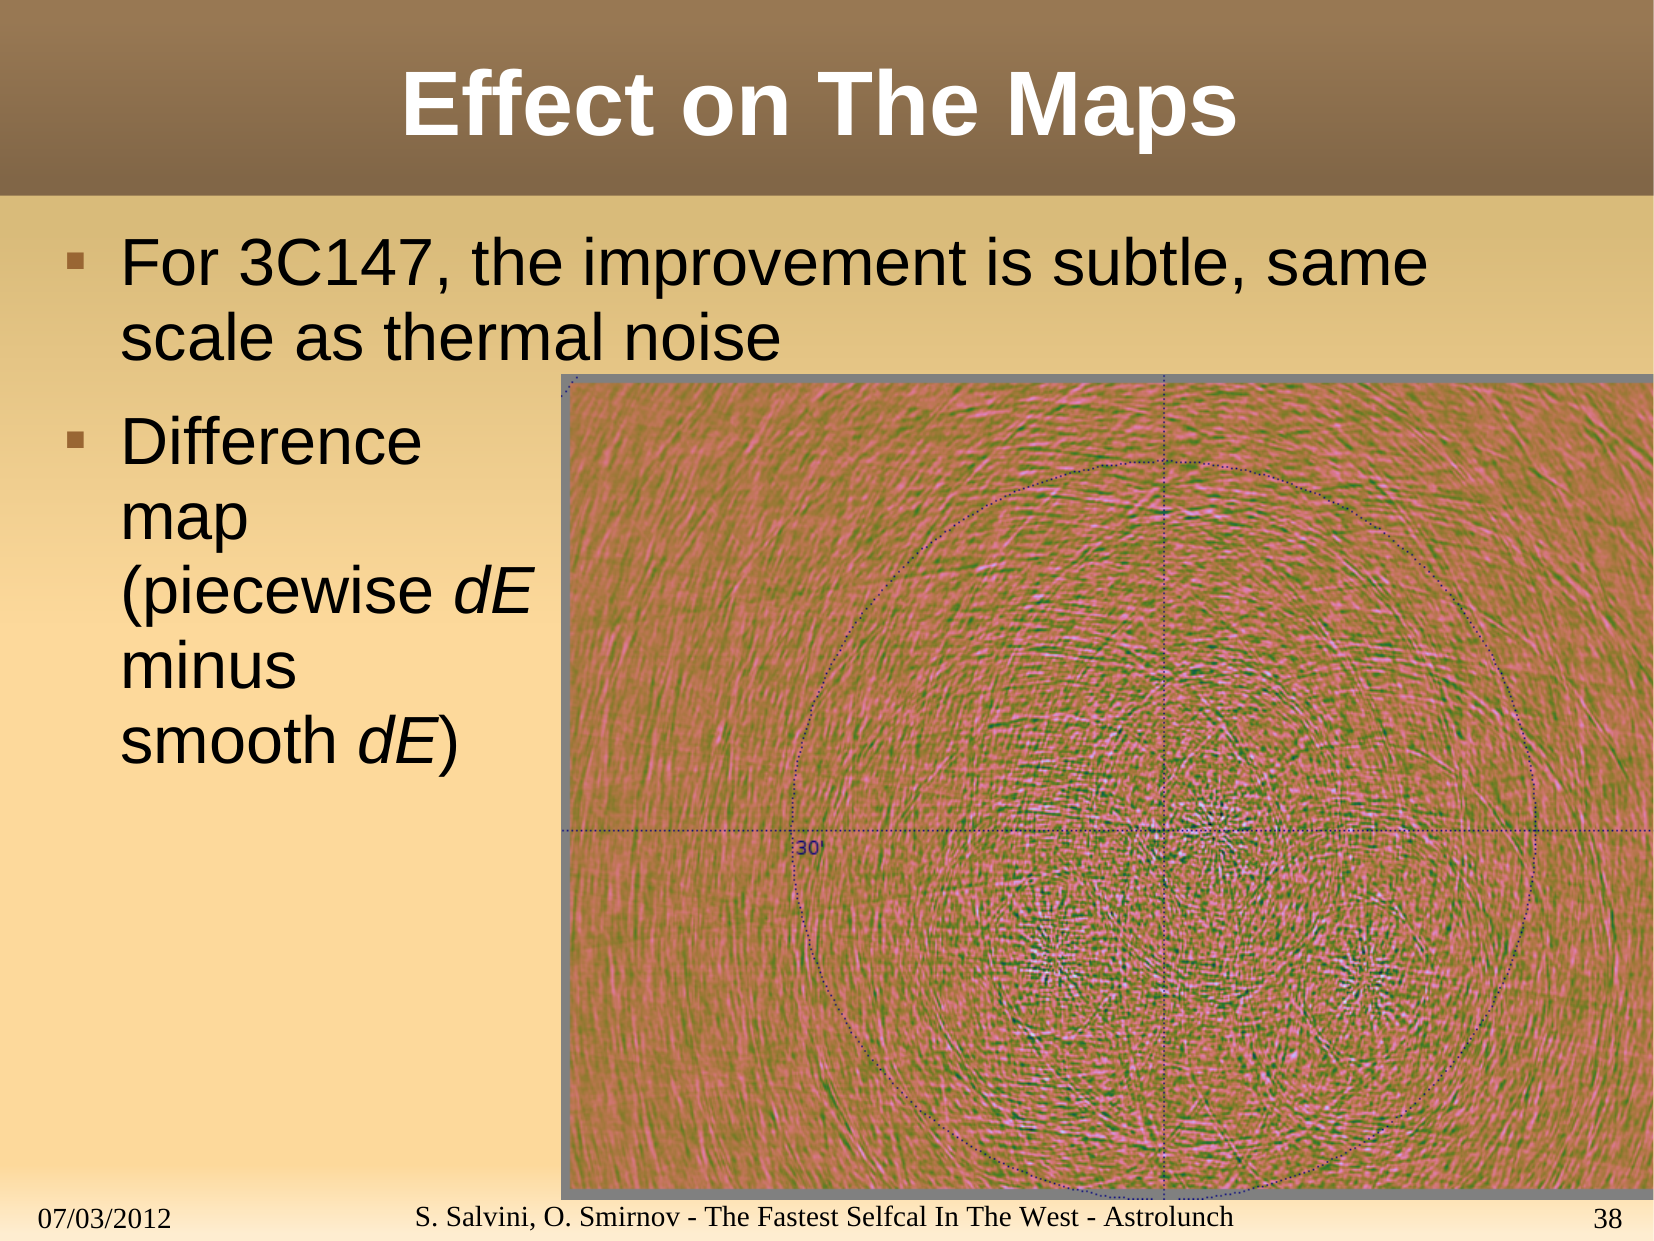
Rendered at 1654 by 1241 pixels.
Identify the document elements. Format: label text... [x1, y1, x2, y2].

title Effect on The Maps [76, 7, 1565, 200]
list For 3C147, the improvement is subtle, same scale as thermal noise Difference map (piecewise dE minus smooth dE) [49, 225, 1538, 1029]
picture [0, 0, 1654, 1241]
